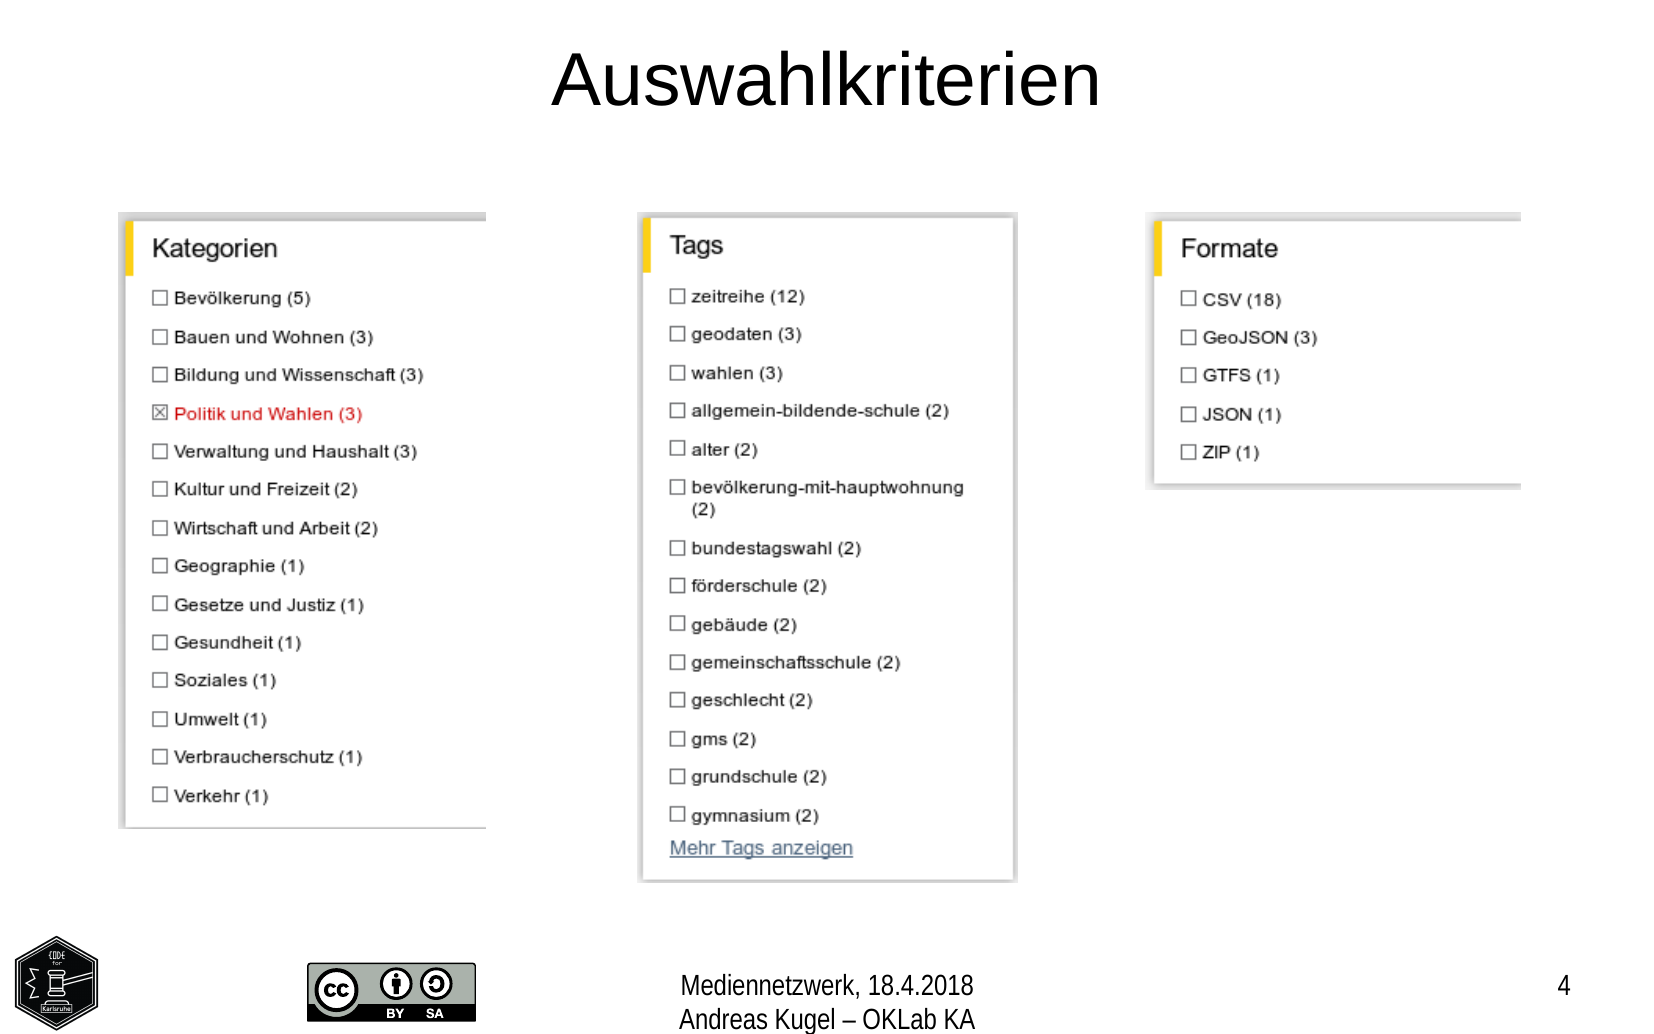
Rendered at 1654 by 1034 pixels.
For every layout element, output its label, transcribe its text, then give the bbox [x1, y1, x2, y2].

title Auswahlkriterien [82, 17, 1571, 142]
picture [637, 212, 1018, 883]
picture [118, 212, 486, 829]
picture [6, 933, 107, 1033]
picture [1145, 212, 1521, 490]
